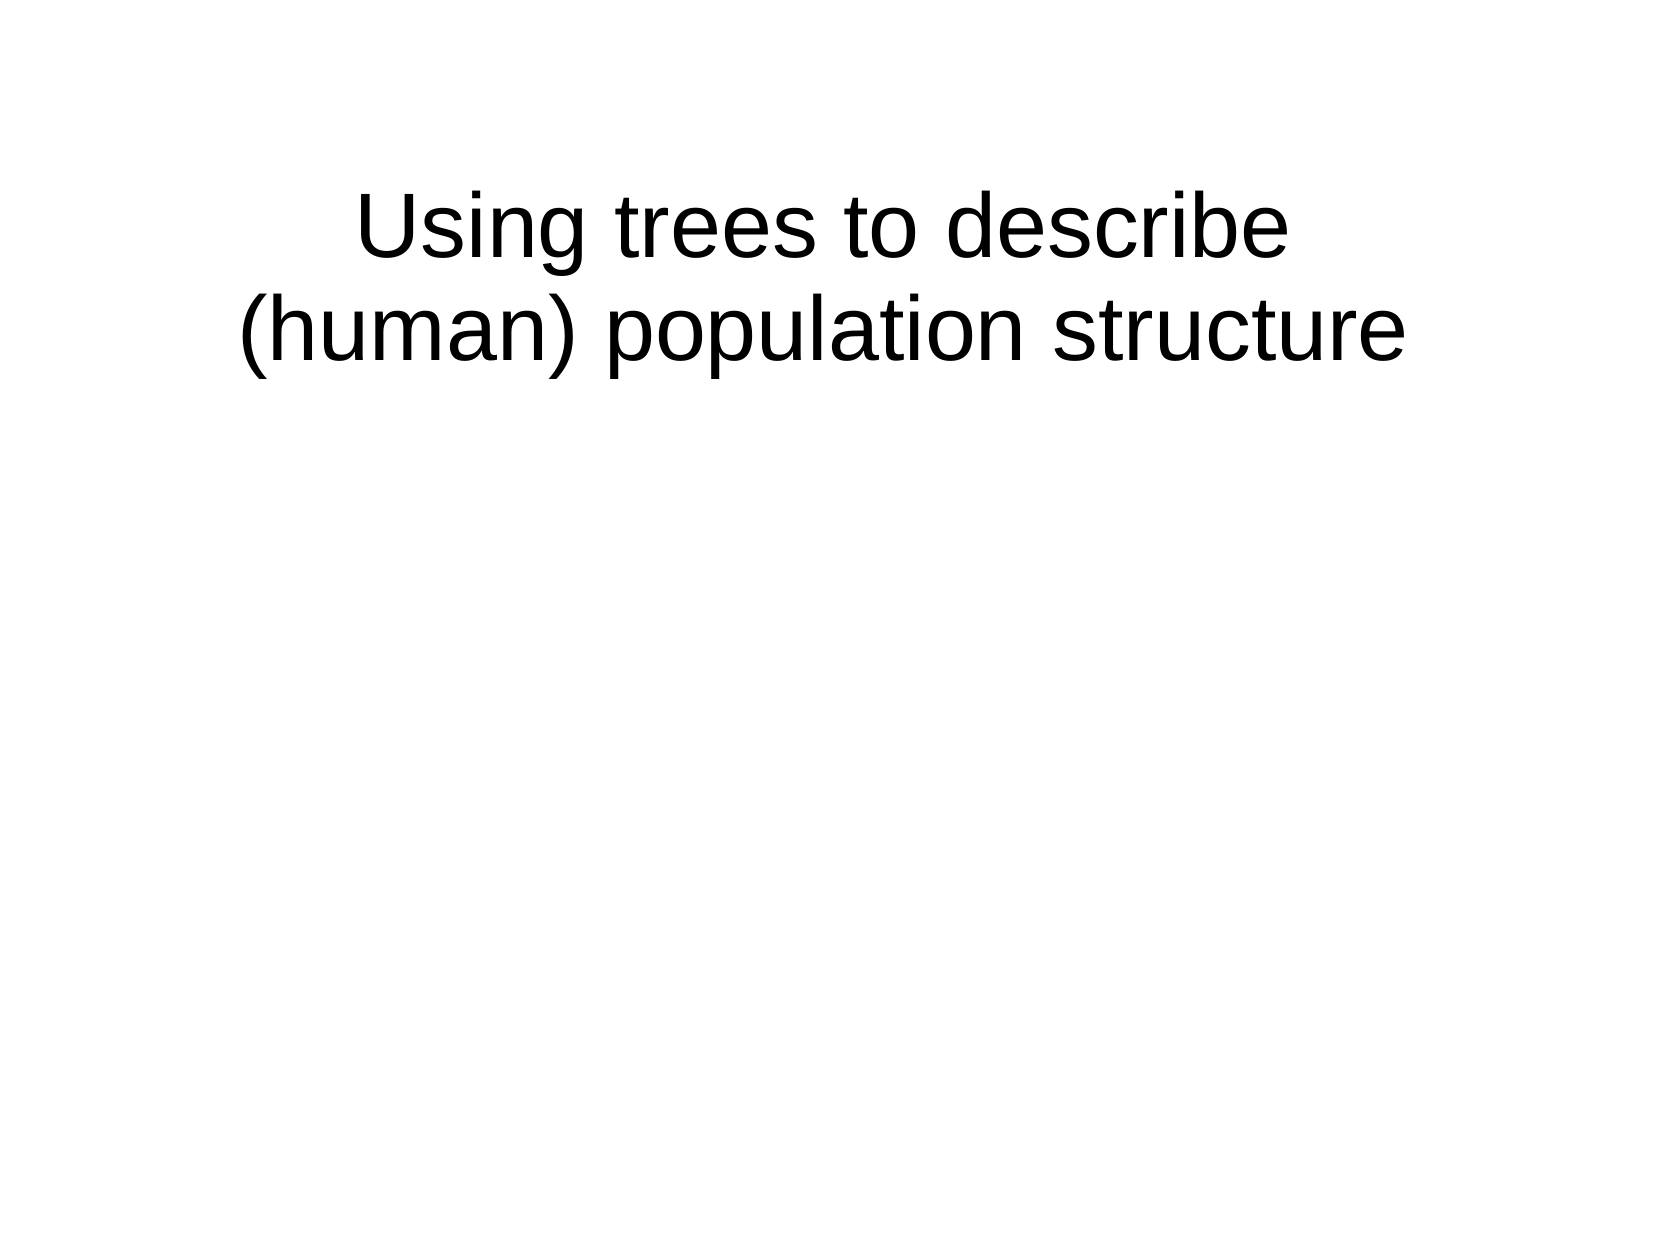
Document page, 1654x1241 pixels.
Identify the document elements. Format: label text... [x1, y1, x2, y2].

title Using trees to describe (human) population structure [53, 173, 1595, 381]
